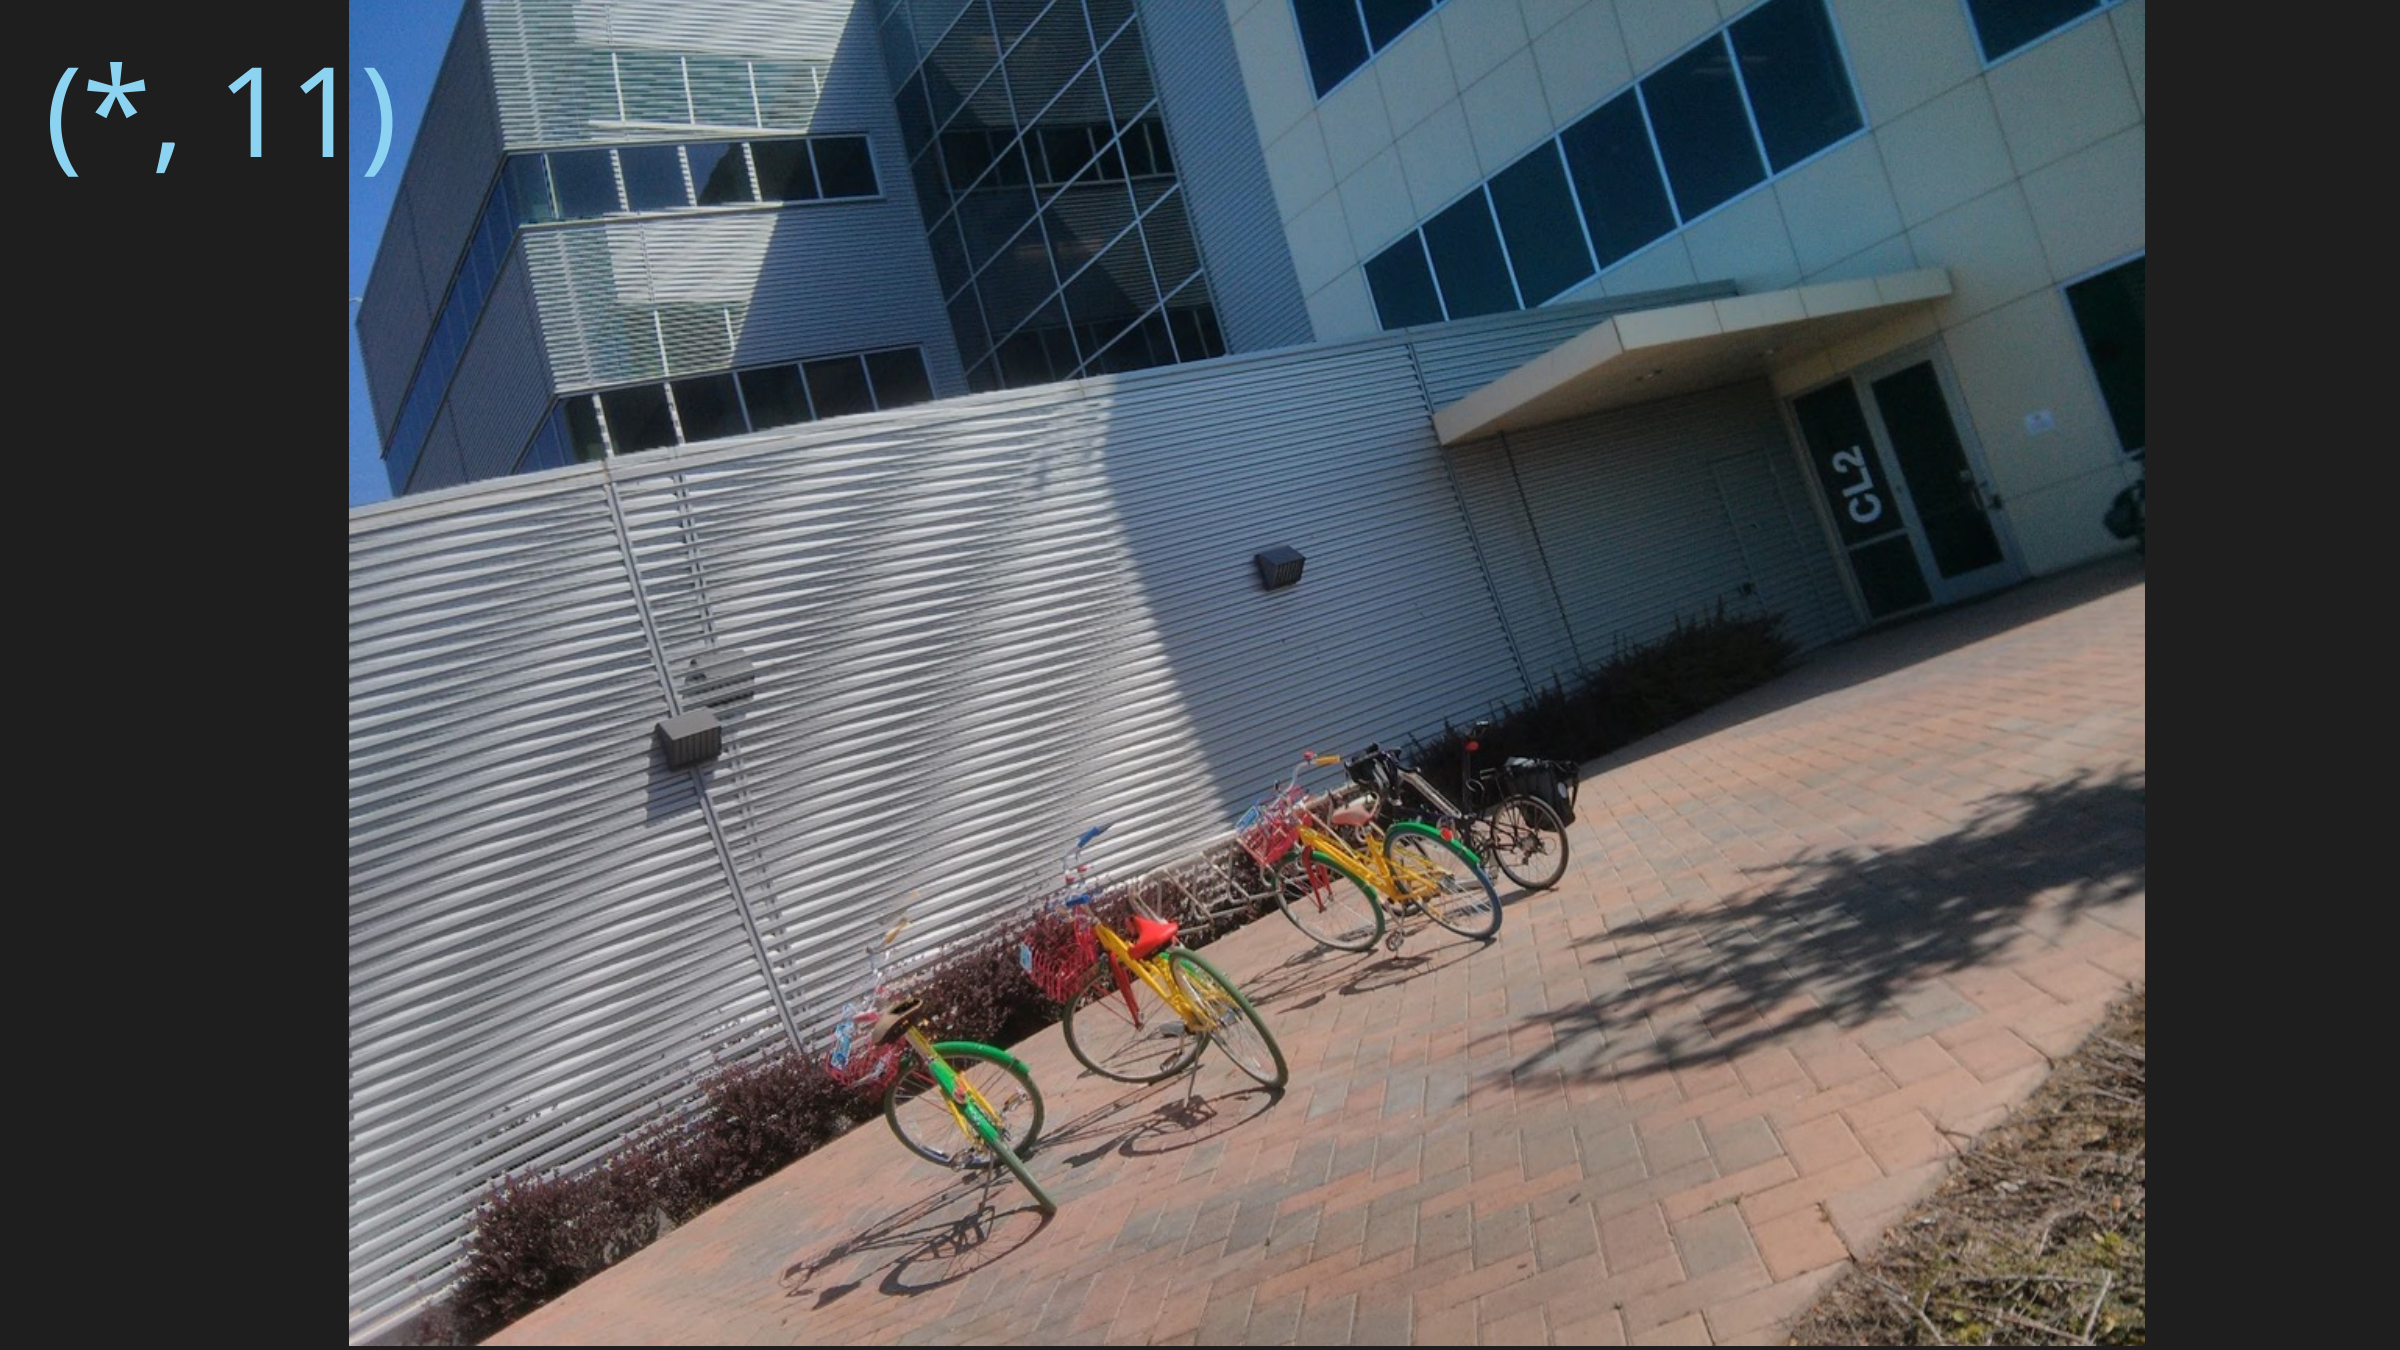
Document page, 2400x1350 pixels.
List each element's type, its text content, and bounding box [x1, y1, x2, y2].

picture [349, 0, 2145, 1346]
text_box (*, 11) [30, 25, 414, 191]
